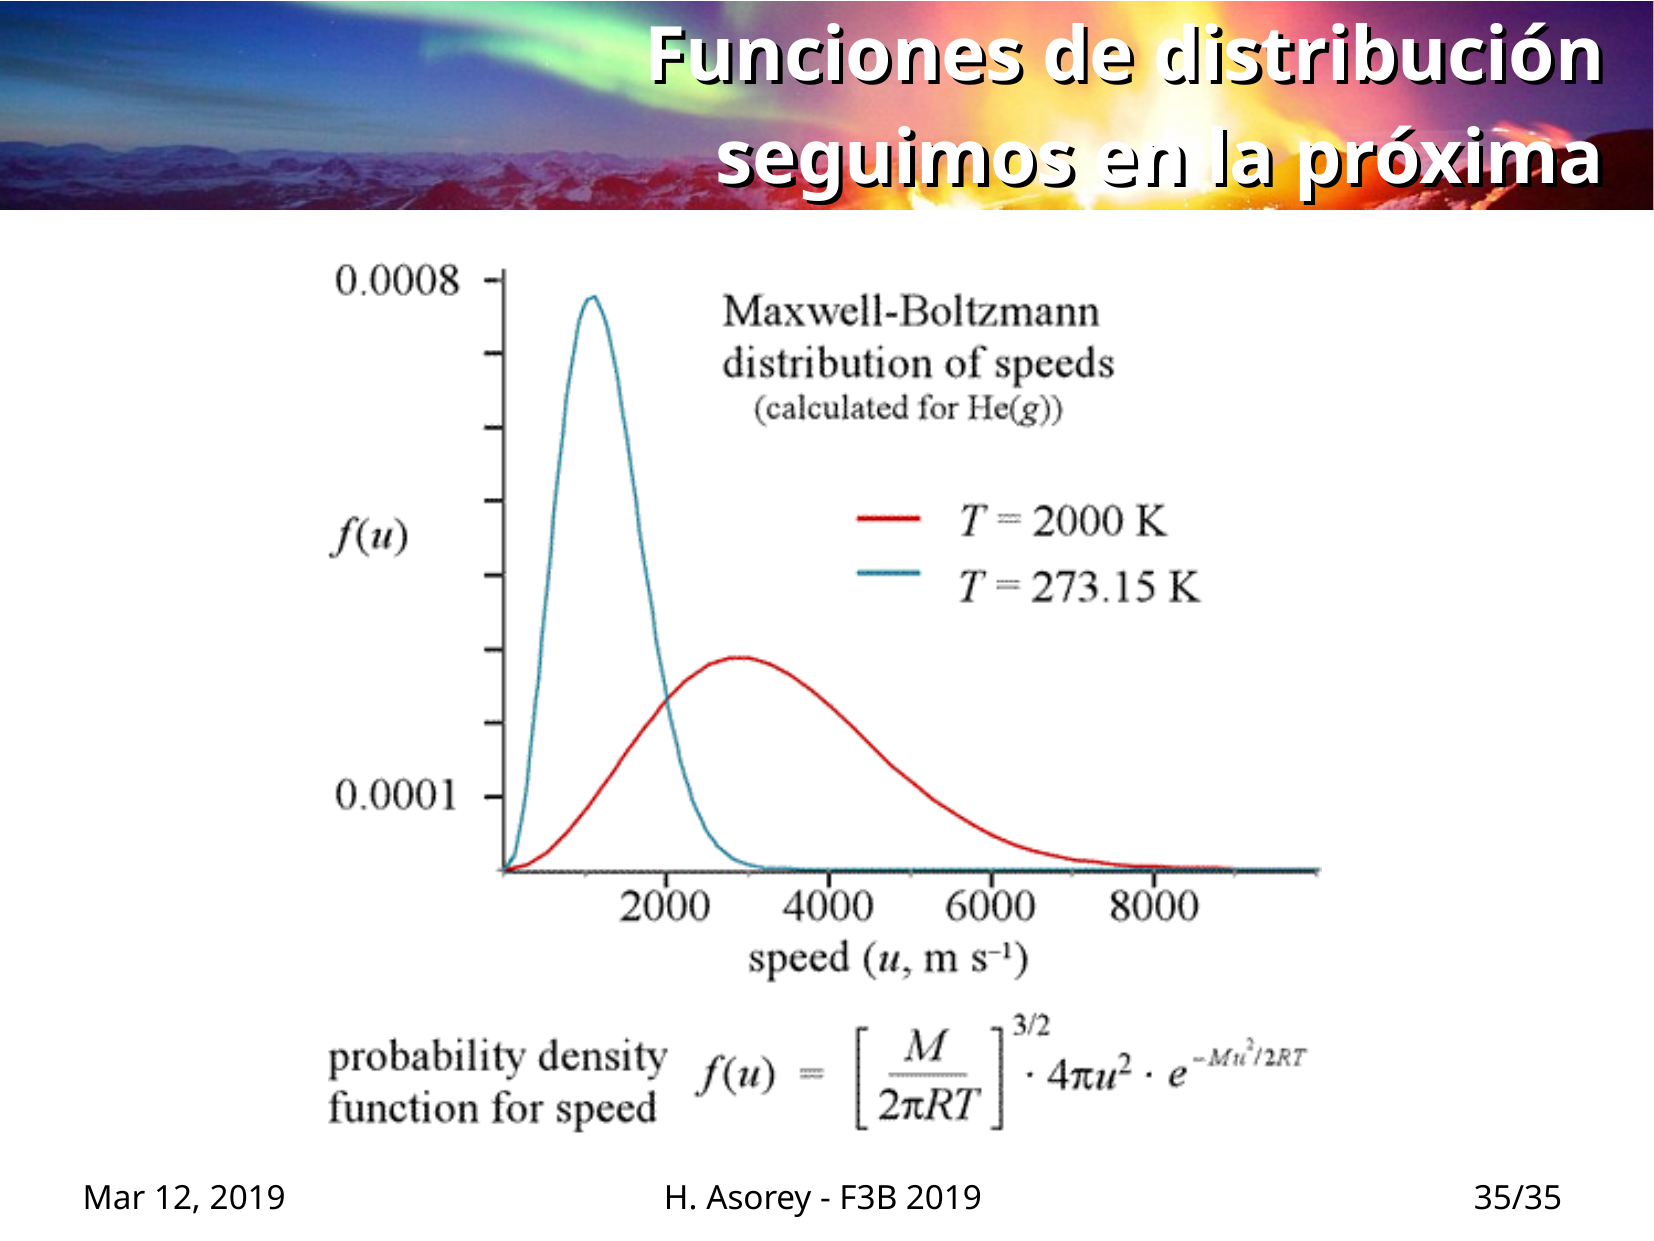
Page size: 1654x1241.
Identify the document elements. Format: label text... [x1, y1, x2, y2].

picture [328, 254, 1322, 1156]
picture [0, 1, 1654, 210]
title Funciones de distribución seguimos en la próxima [45, 11, 1606, 195]
